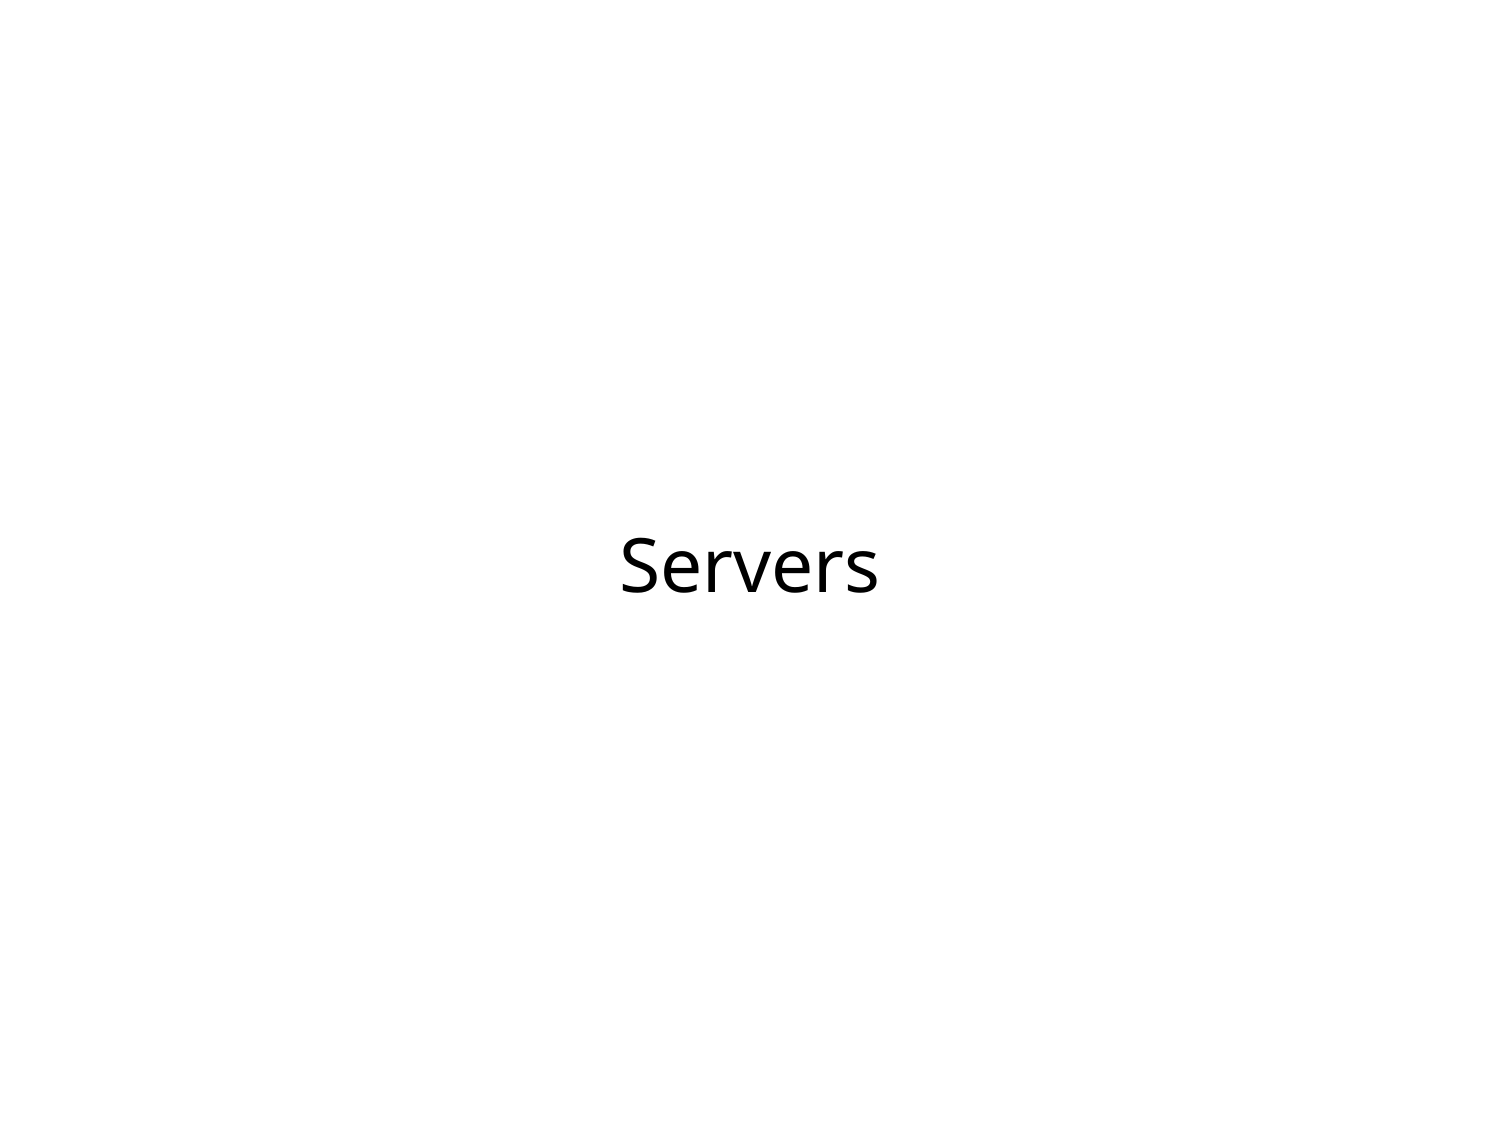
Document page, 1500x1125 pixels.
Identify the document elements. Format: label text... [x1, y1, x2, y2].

title Servers [51, 470, 1449, 655]
